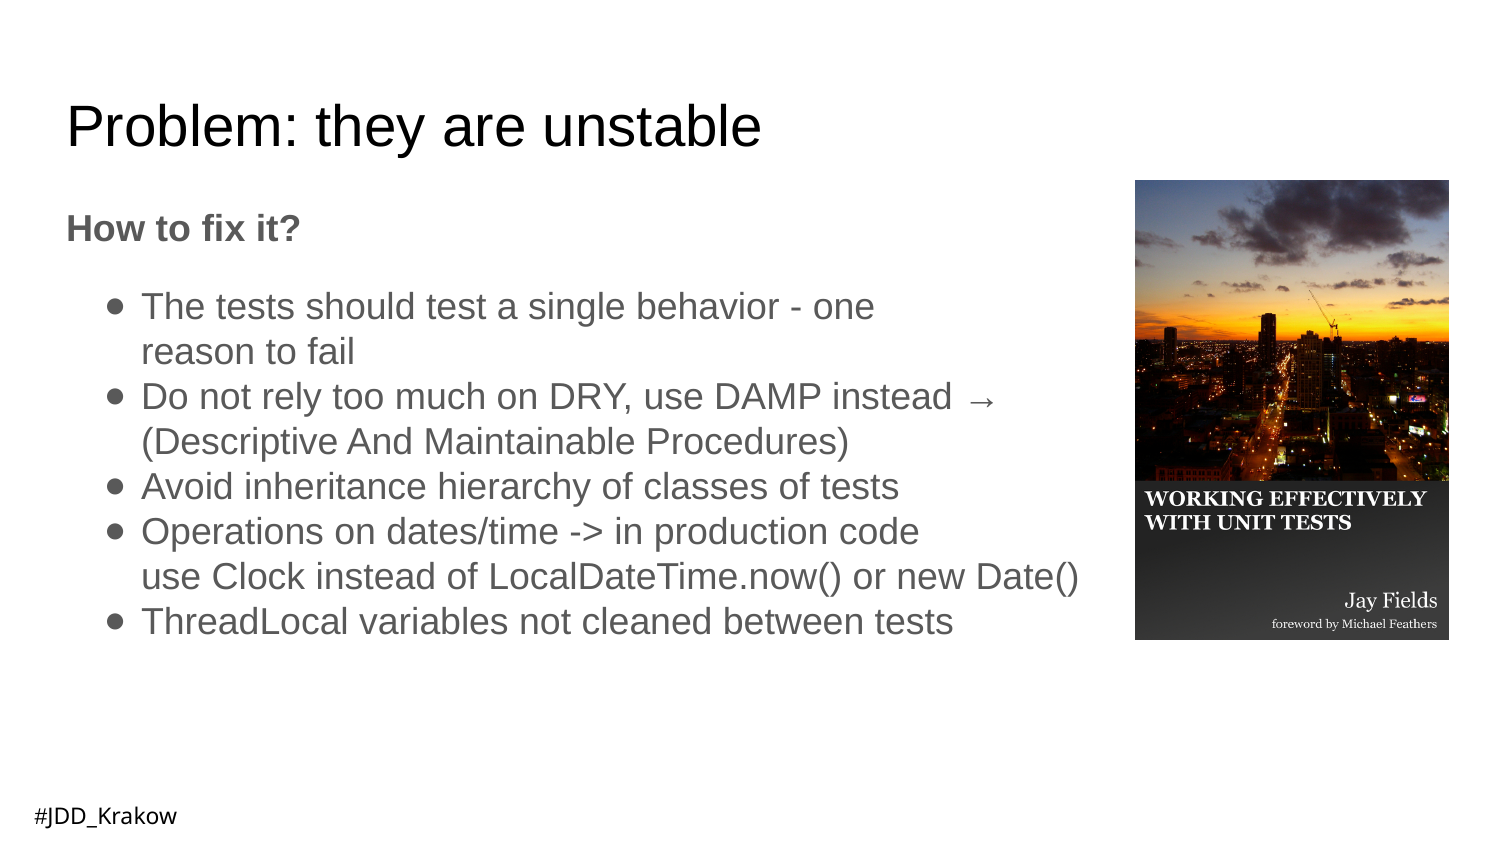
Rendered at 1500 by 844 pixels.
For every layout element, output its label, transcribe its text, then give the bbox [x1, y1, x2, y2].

text_box #JDD_Krakow [0, 786, 247, 844]
title Problem: they are unstable [51, 72, 1449, 167]
picture [1135, 180, 1449, 640]
list How to fix it? The tests should test a single behavior - one reason to fail Do not rely too much on DRY, use DAMP instead → (Descriptive And Maintainable Procedures) Avoid inheritance hierarchy of classes of tests Operations on dates/time -> in production code use Clock instead of LocalDateTime.now() or new Date() ThreadLocal variables not cleaned between tests [51, 189, 1449, 750]
